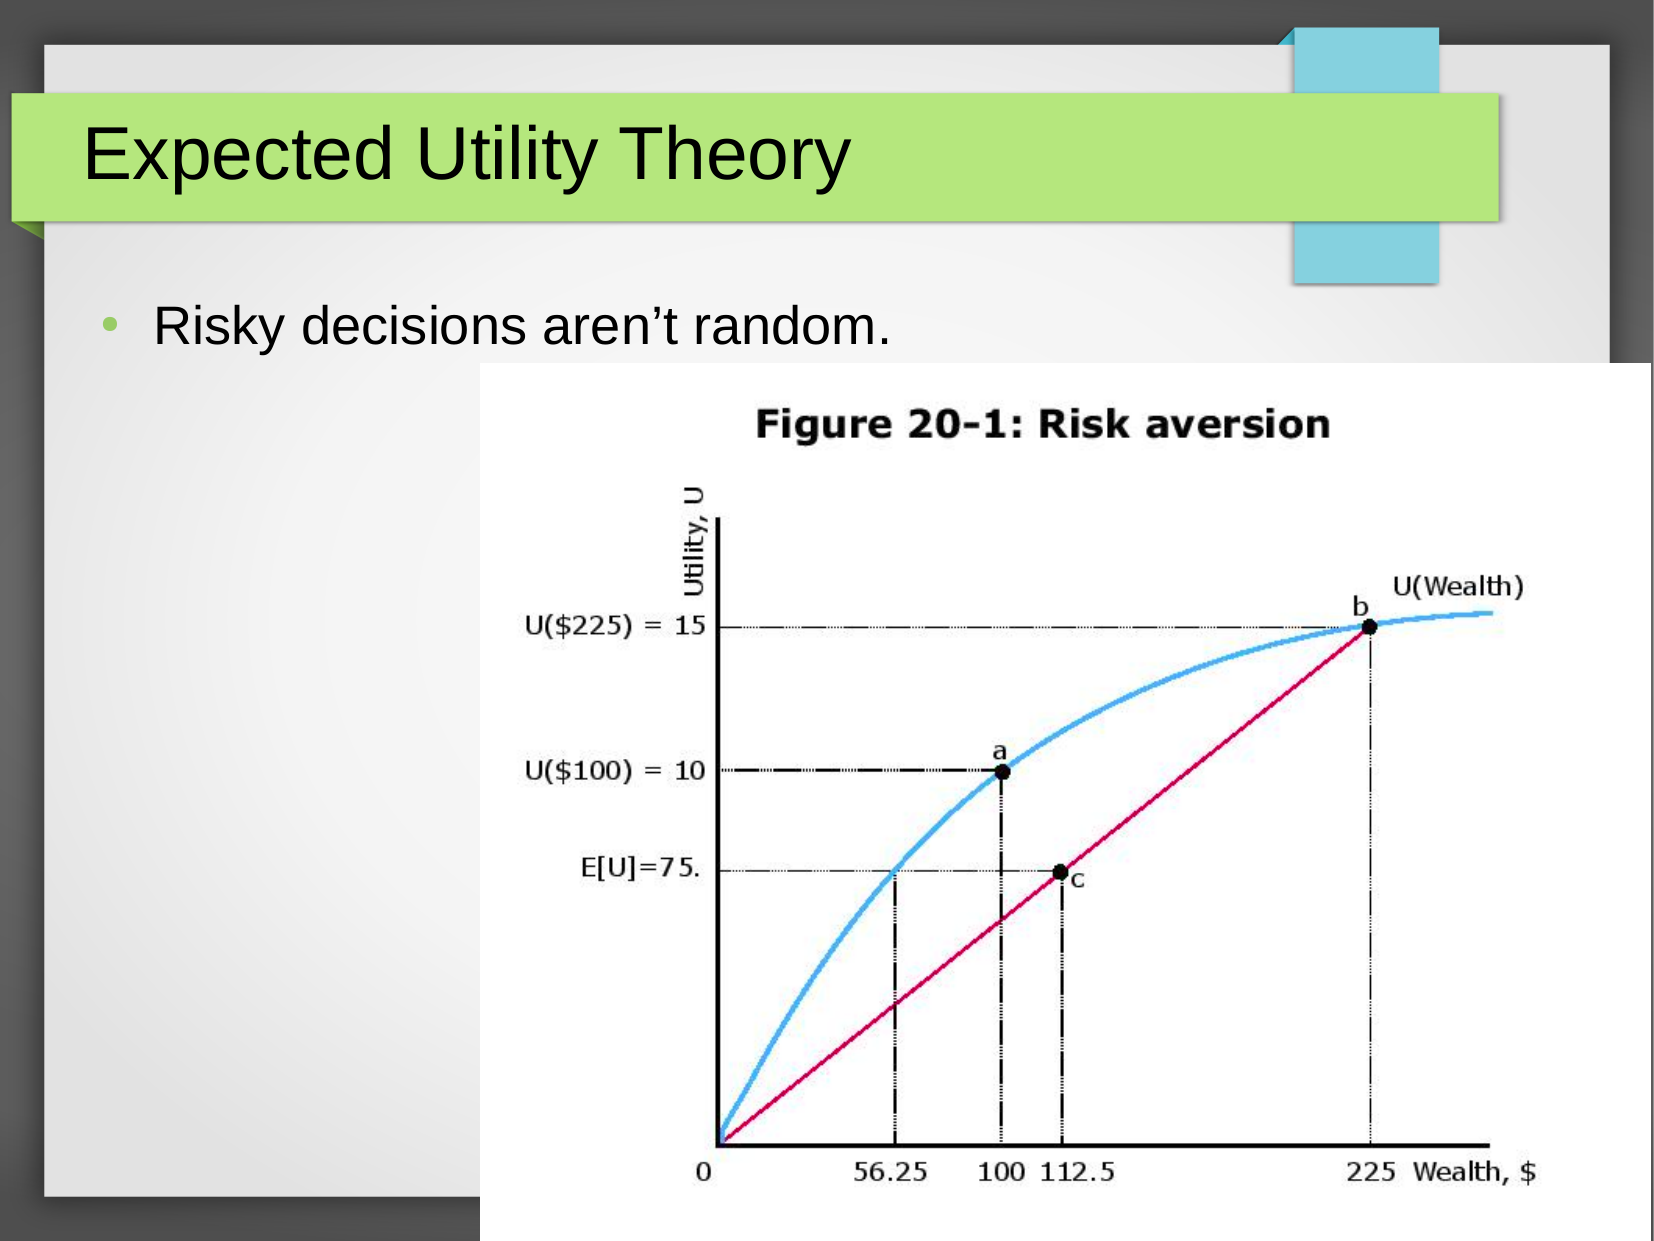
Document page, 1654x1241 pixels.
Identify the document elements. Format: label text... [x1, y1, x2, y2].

title Expected Utility Theory [82, 94, 1264, 213]
list Risky decisions aren’t random. [82, 295, 1571, 1015]
picture [0, 0, 1654, 1241]
